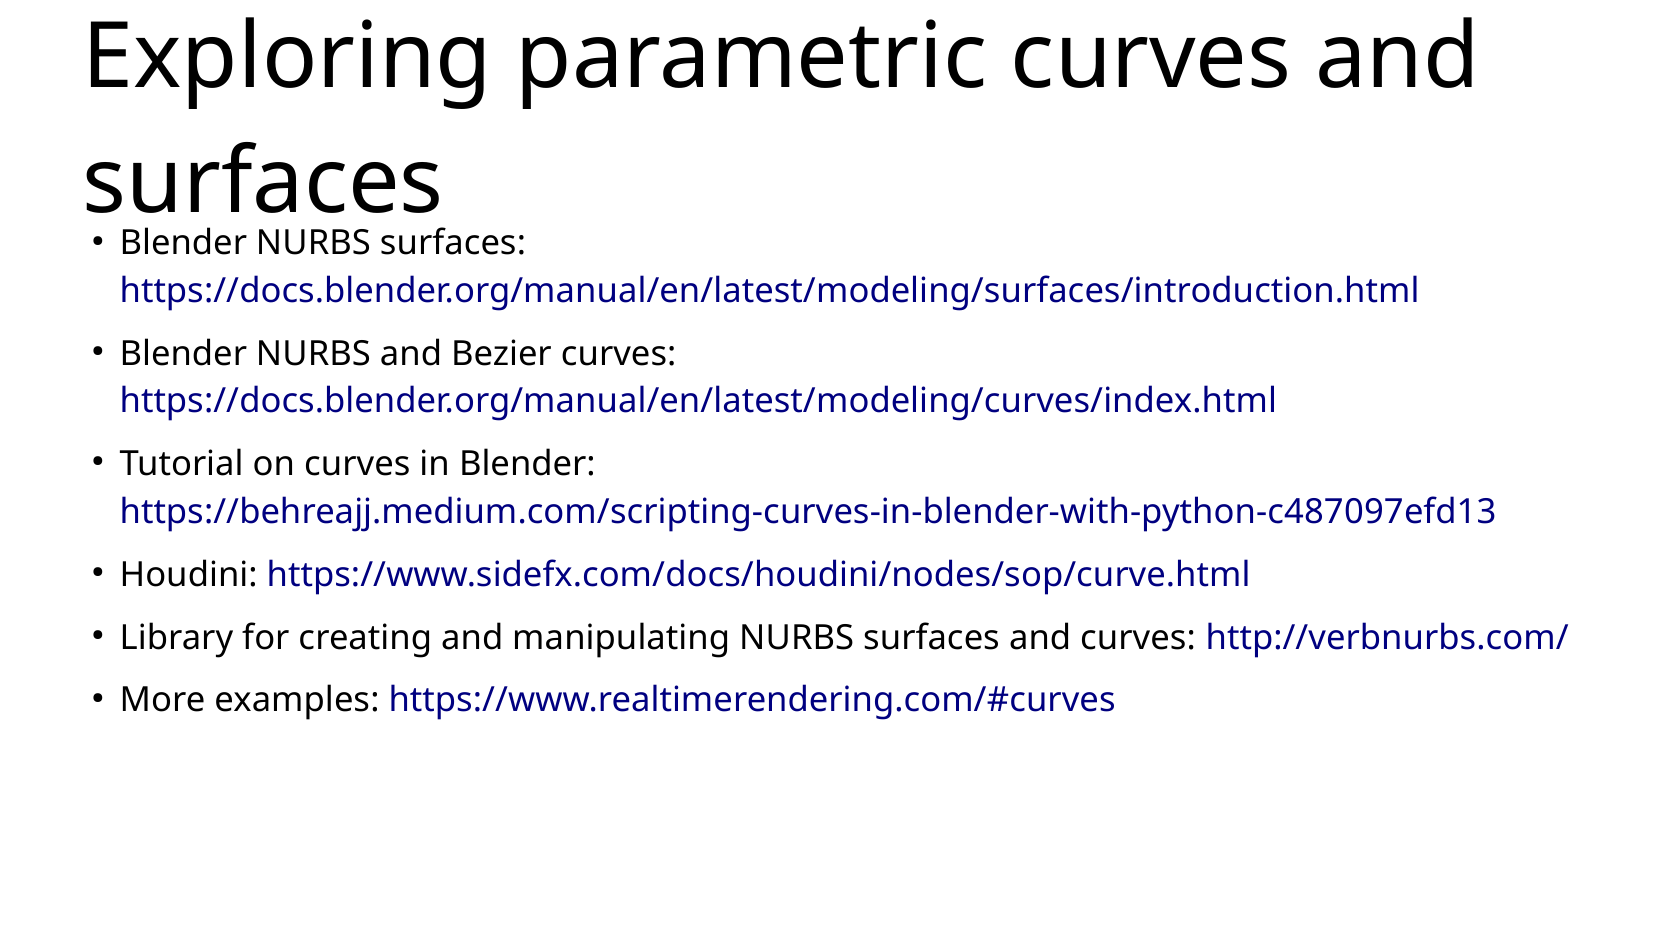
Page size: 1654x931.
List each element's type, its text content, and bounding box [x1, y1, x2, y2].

title Exploring parametric curves and surfaces [82, 37, 1571, 193]
list Blender NURBS surfaces: https://docs.blender.org/manual/en/latest/modeling/surfaces/introduction.html Blender NURBS and Bezier curves: https://docs.blender.org/manual/en/latest/modeling/curves/index.html Tutorial on curves in Blender: https://behreajj.medium.com/scripting-curves-in-blender-with-python-c487097efd13 Houdini: https://www.sidefx.com/docs/houdini/nodes/sop/curve.html Library for creating and manipulating NURBS surfaces and curves: http://verbnurbs.com/ More examples: https://www.realtimerendering.com/#curves [82, 217, 1571, 758]
